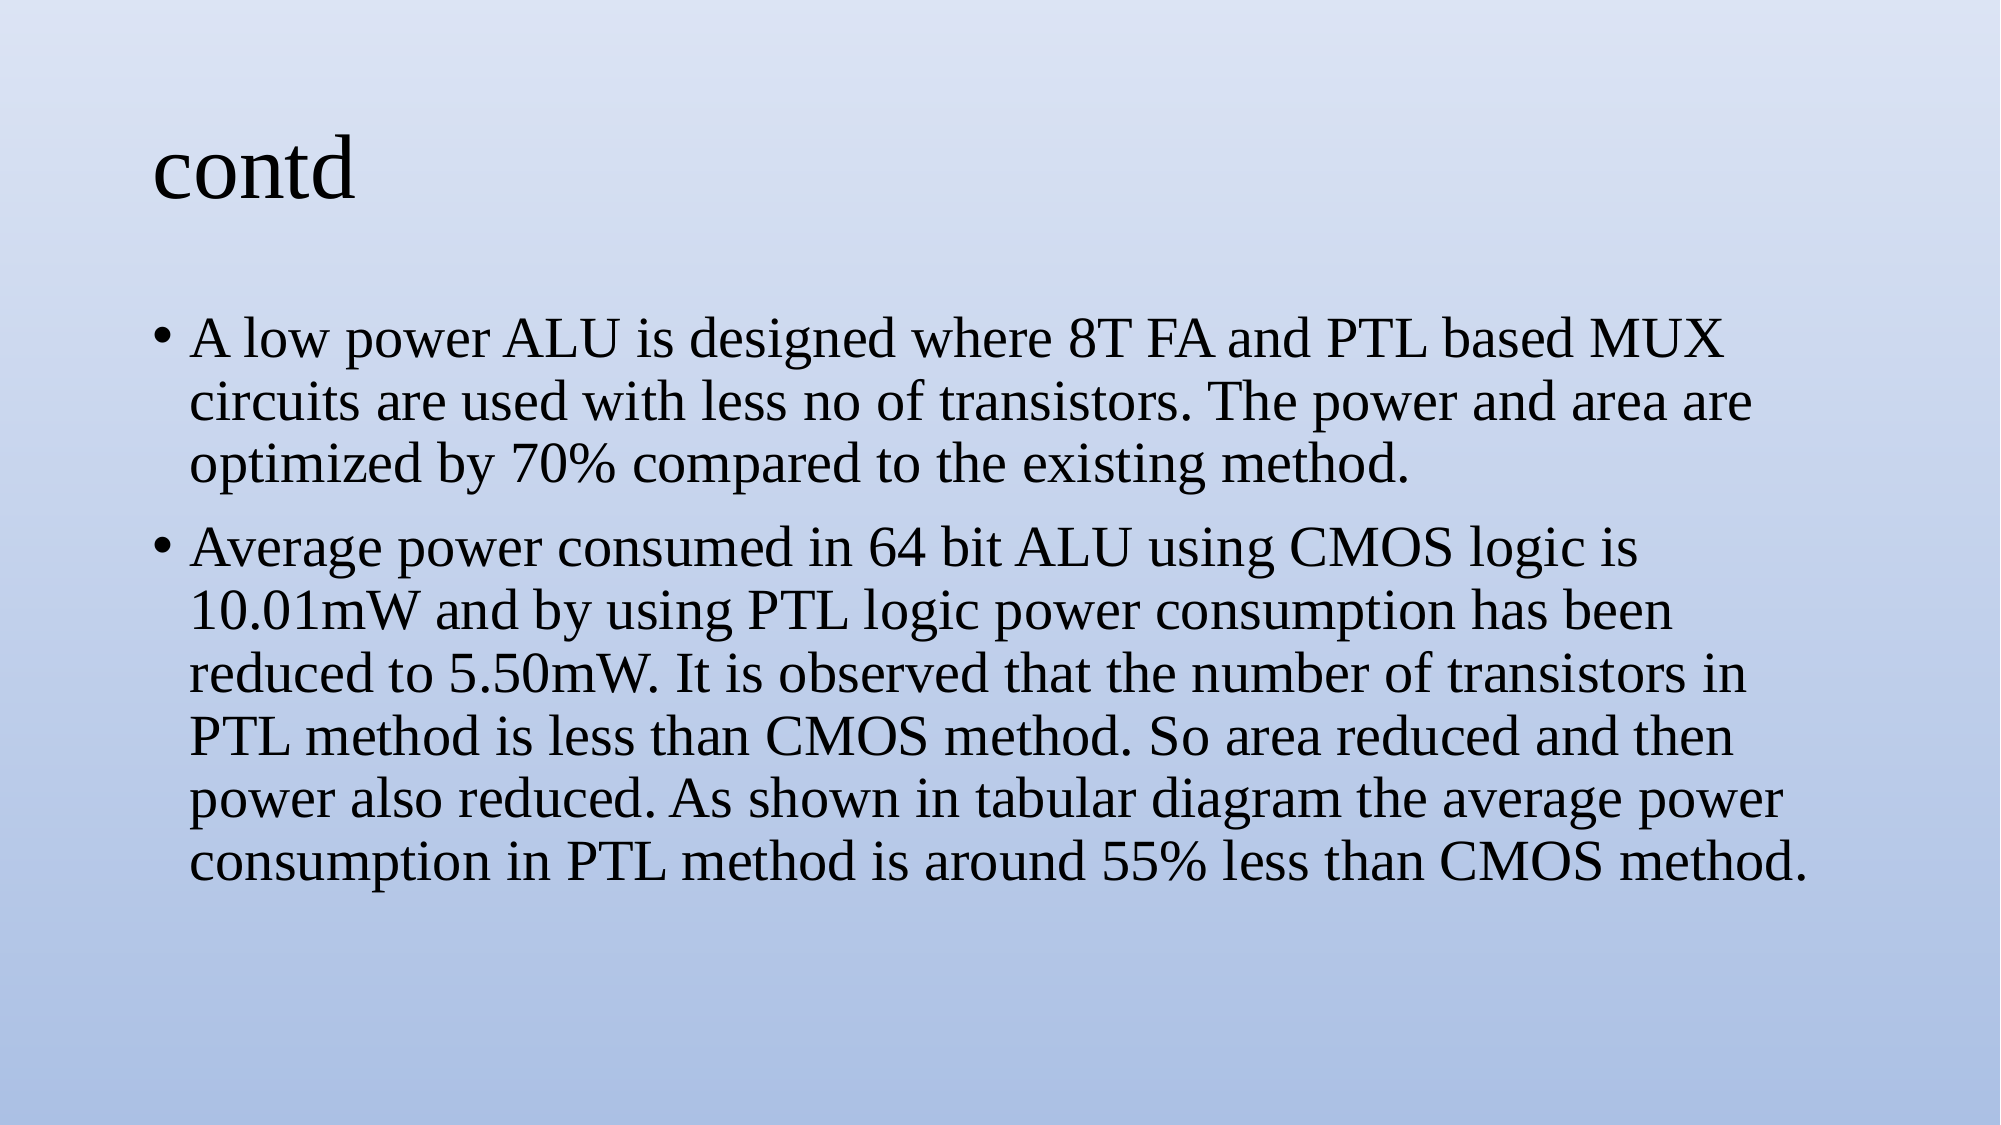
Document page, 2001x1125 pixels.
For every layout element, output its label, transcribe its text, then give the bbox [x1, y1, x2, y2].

list A low power ALU is designed where 8T FA and PTL based MUX circuits are used with less no of transistors. The power and area are optimized by 70% compared to the existing method. Average power consumed in 64 bit ALU using CMOS logic is 10.01mW and by using PTL logic power consumption has been reduced to 5.50mW. It is observed that the number of transistors in PTL method is less than CMOS method. So area reduced and then power also reduced. As shown in tabular diagram the average power consumption in PTL method is around 55% less than CMOS method. [137, 299, 1863, 1014]
title contd [137, 59, 1863, 278]
